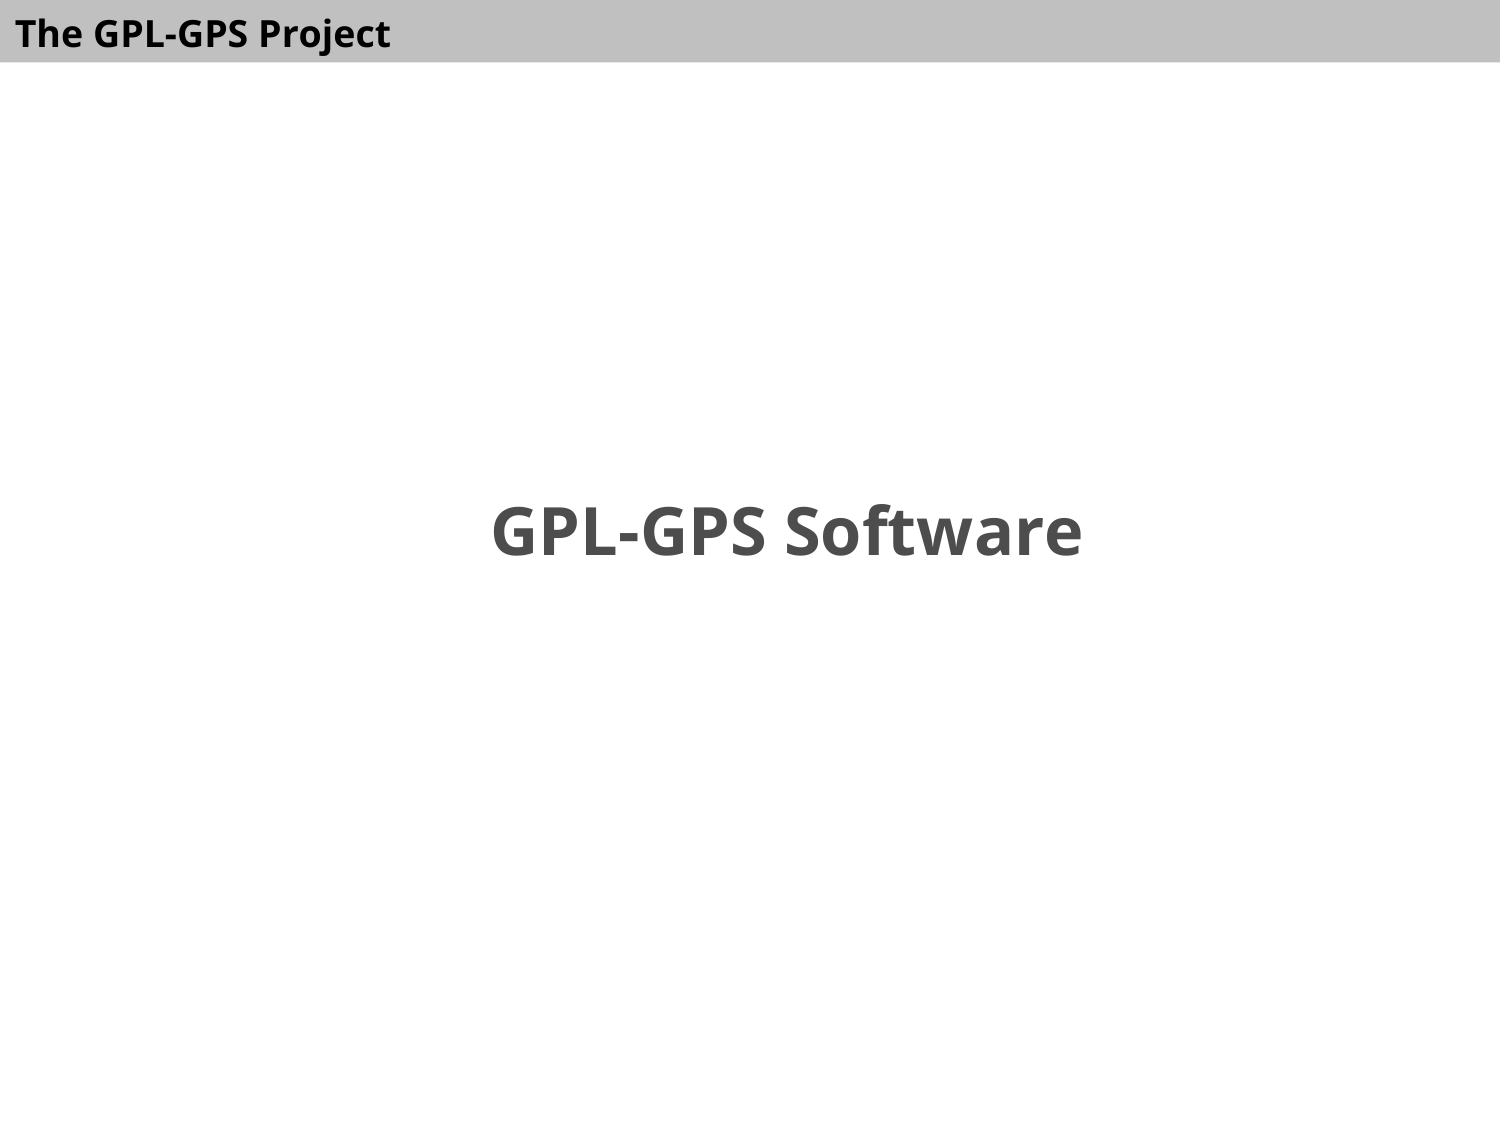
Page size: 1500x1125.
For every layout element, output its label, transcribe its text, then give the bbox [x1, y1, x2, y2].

title GPL-GPS Software [75, 437, 1500, 625]
